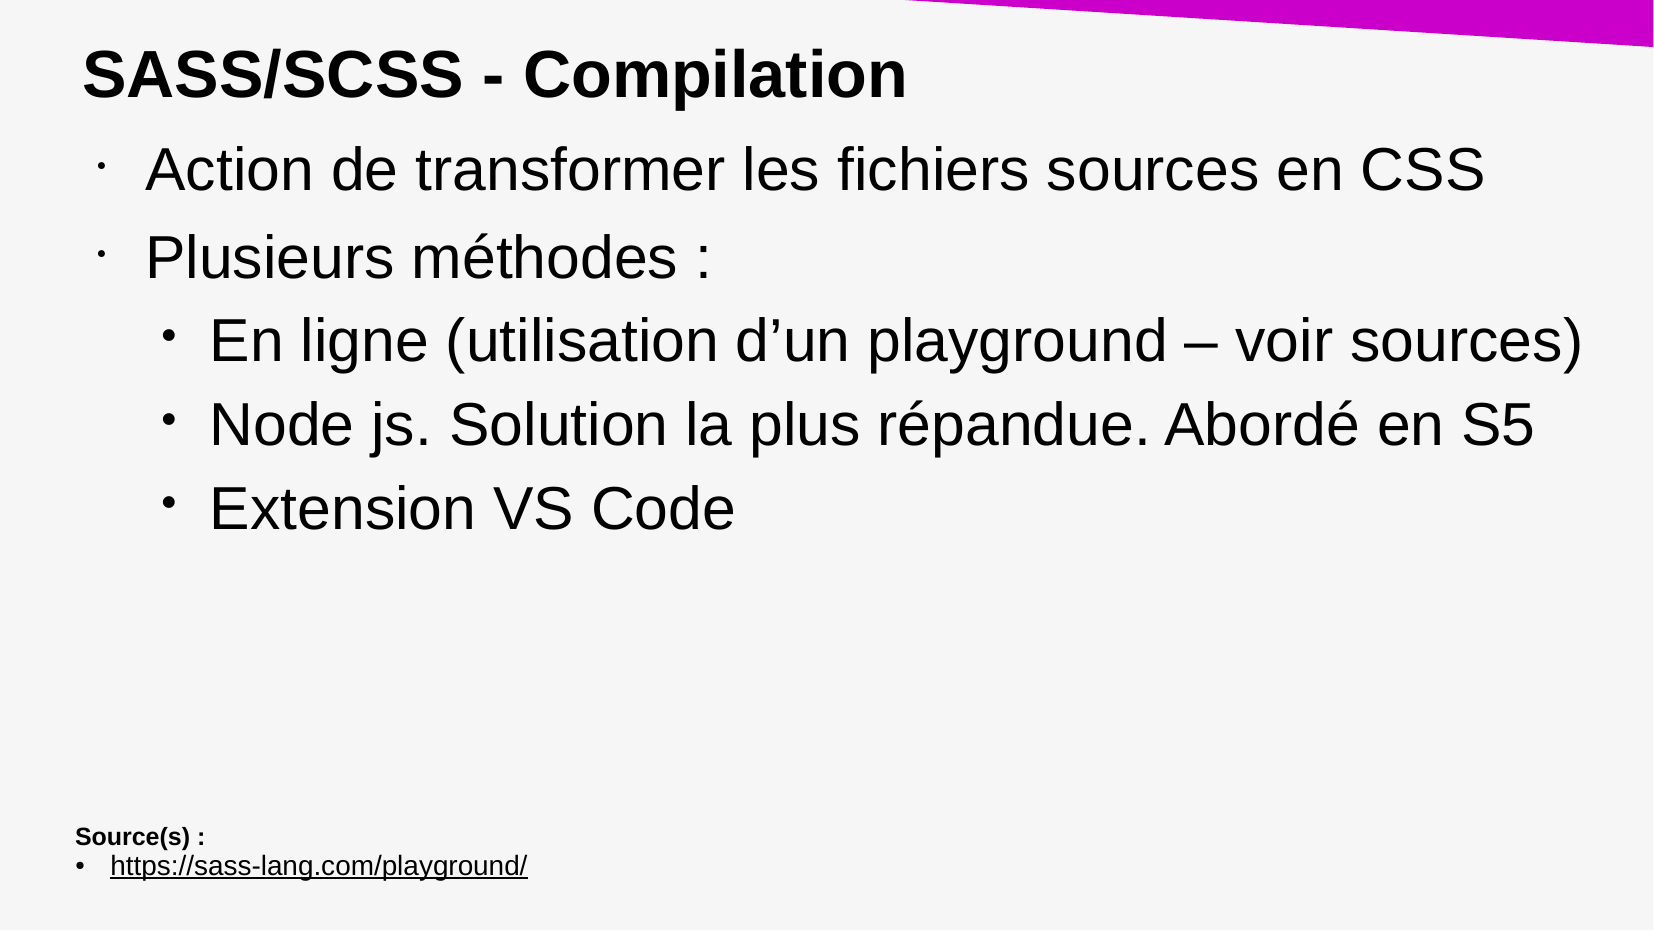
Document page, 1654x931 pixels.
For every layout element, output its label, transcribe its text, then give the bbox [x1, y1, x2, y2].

text_box Source(s) : https://sass-lang.com/playground/ [60, 815, 1546, 929]
title SASS/SCSS - Compilation [82, 37, 1571, 114]
text_box [904, 0, 1654, 48]
list Action de transformer les fichiers sources en CSS Plusieurs méthodes : En ligne (utilisation d’un playground – voir sources) Node js. Solution la plus répandue. Abordé en S5 Extension VS Code [80, 135, 1620, 591]
